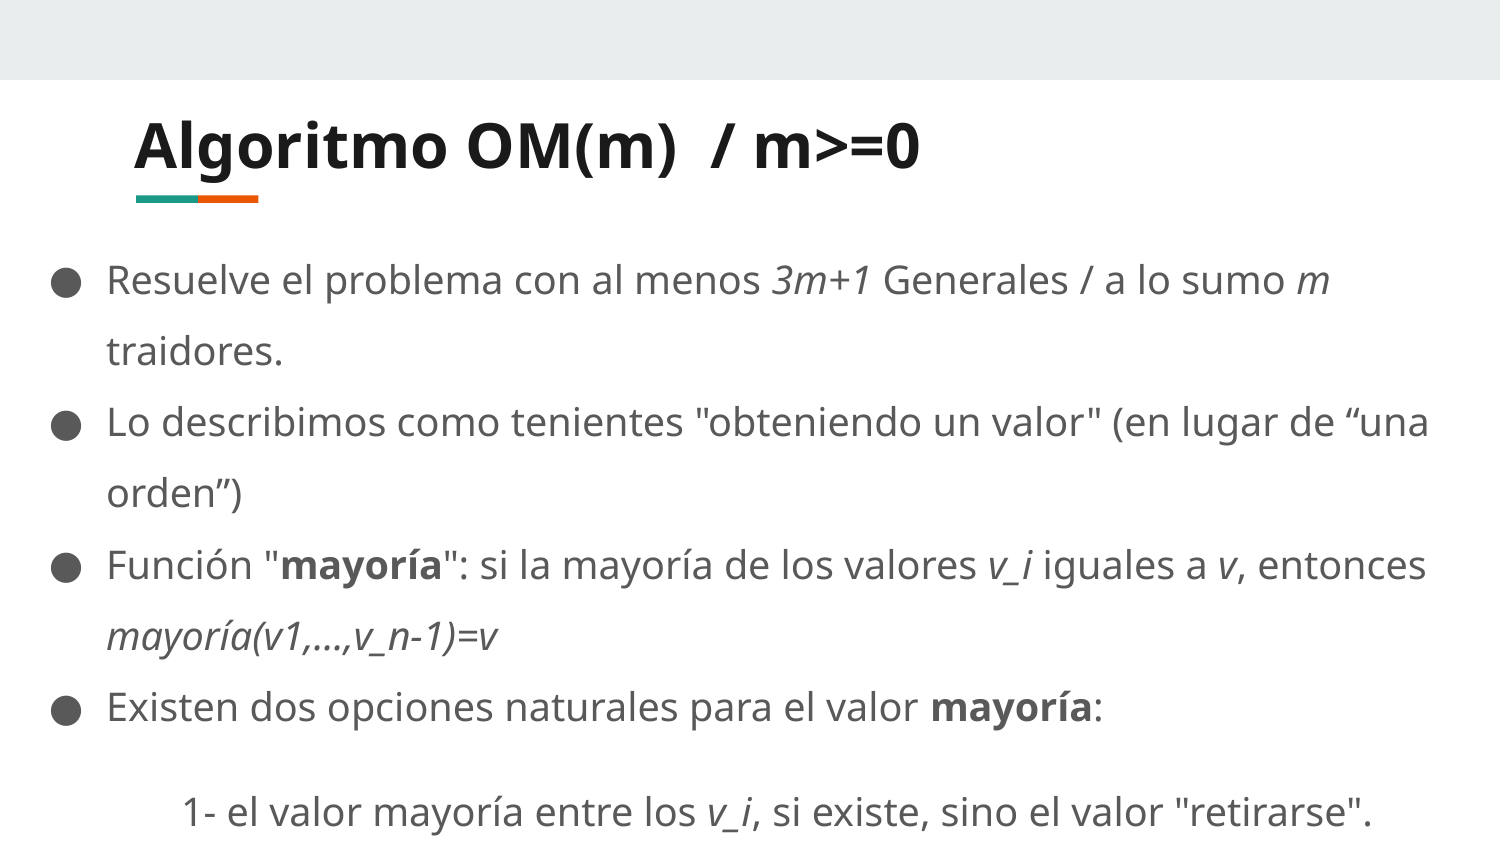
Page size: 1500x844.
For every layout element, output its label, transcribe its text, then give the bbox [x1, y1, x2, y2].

title Algoritmo OM(m) / m>=0 [119, 91, 1381, 180]
list Resuelve el problema con al menos 3m+1 Generales / a lo sumo m traidores. Lo describimos como tenientes "obteniendo un valor" (en lugar de “una orden”) Función "mayoría": si la mayoría de los valores v_i iguales a v, entonces mayoría(v1,...,v_n-1)=v Existen dos opciones naturales para el valor mayoría: 1- el valor mayoría entre los v_i, si existe, sino el valor "retirarse". 2- la mediana de v_i, asumiendo que vienen de un conjunto ordenado. [16, 216, 1484, 791]
